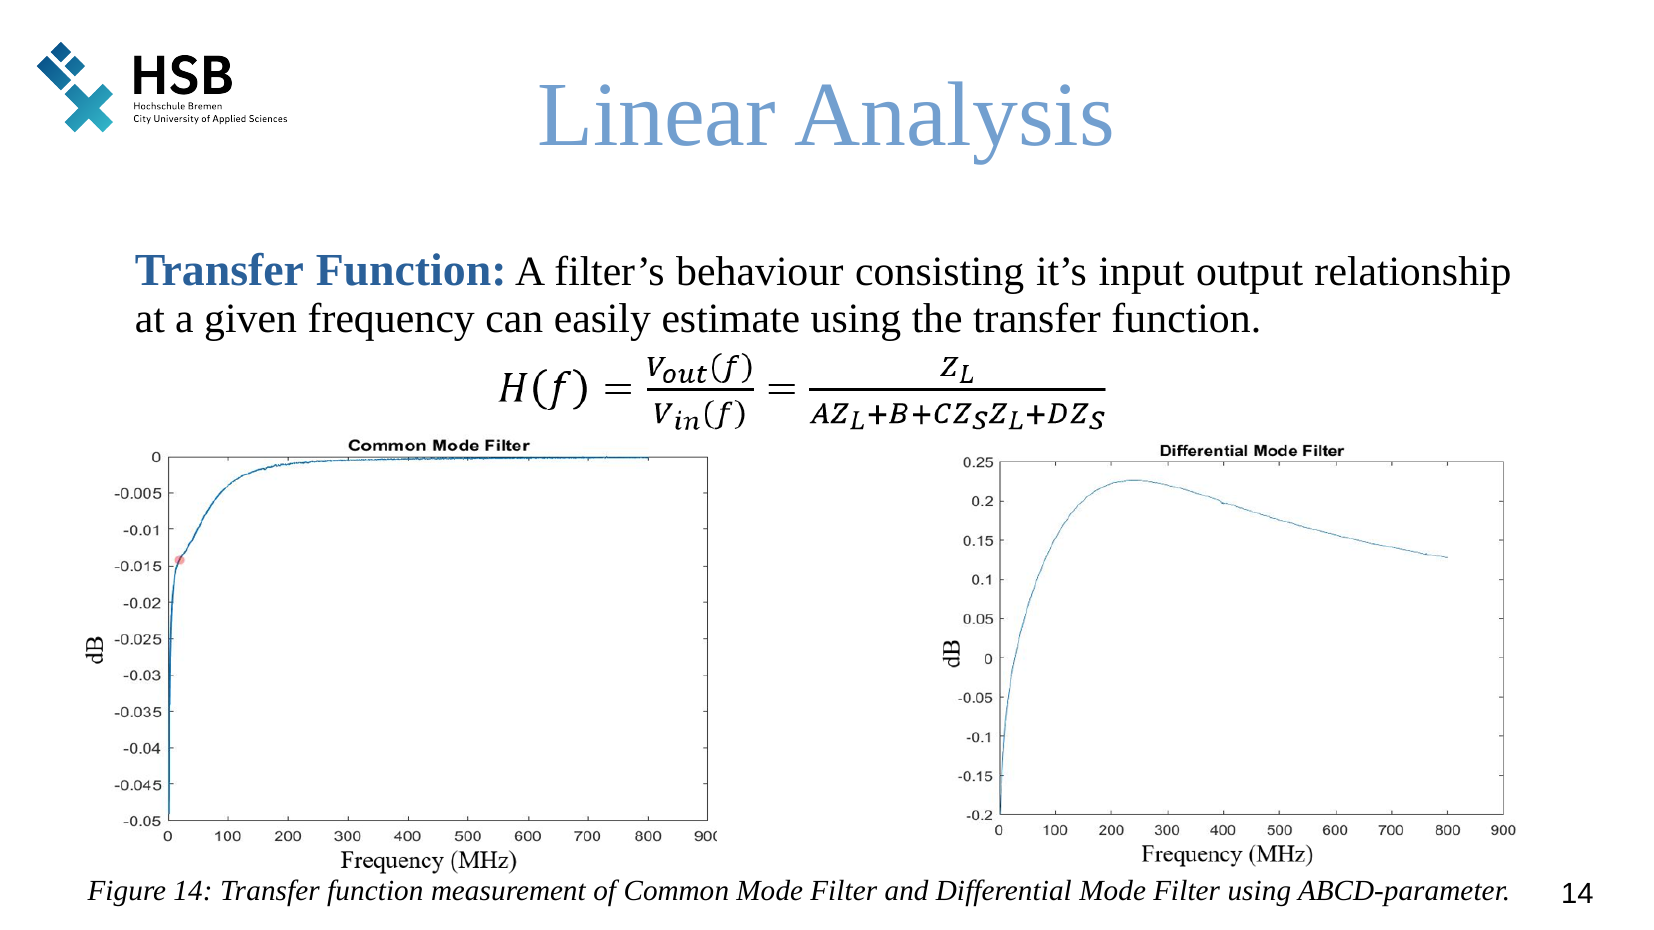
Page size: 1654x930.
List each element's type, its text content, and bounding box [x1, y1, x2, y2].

picture [26, 23, 297, 149]
picture [82, 341, 1520, 867]
text_box Transfer Function: A filter’s behaviour consisting it’s input output relationship at a given frequency can easily estimate using the transfer function. [119, 237, 1545, 350]
text_box <number> [1546, 870, 1653, 926]
title Linear Analysis [82, 37, 1571, 193]
text_box Figure 14: Transfer function measurement of Common Mode Filter and Differential Mode Filter using ABCD-parameter. [72, 867, 1534, 915]
